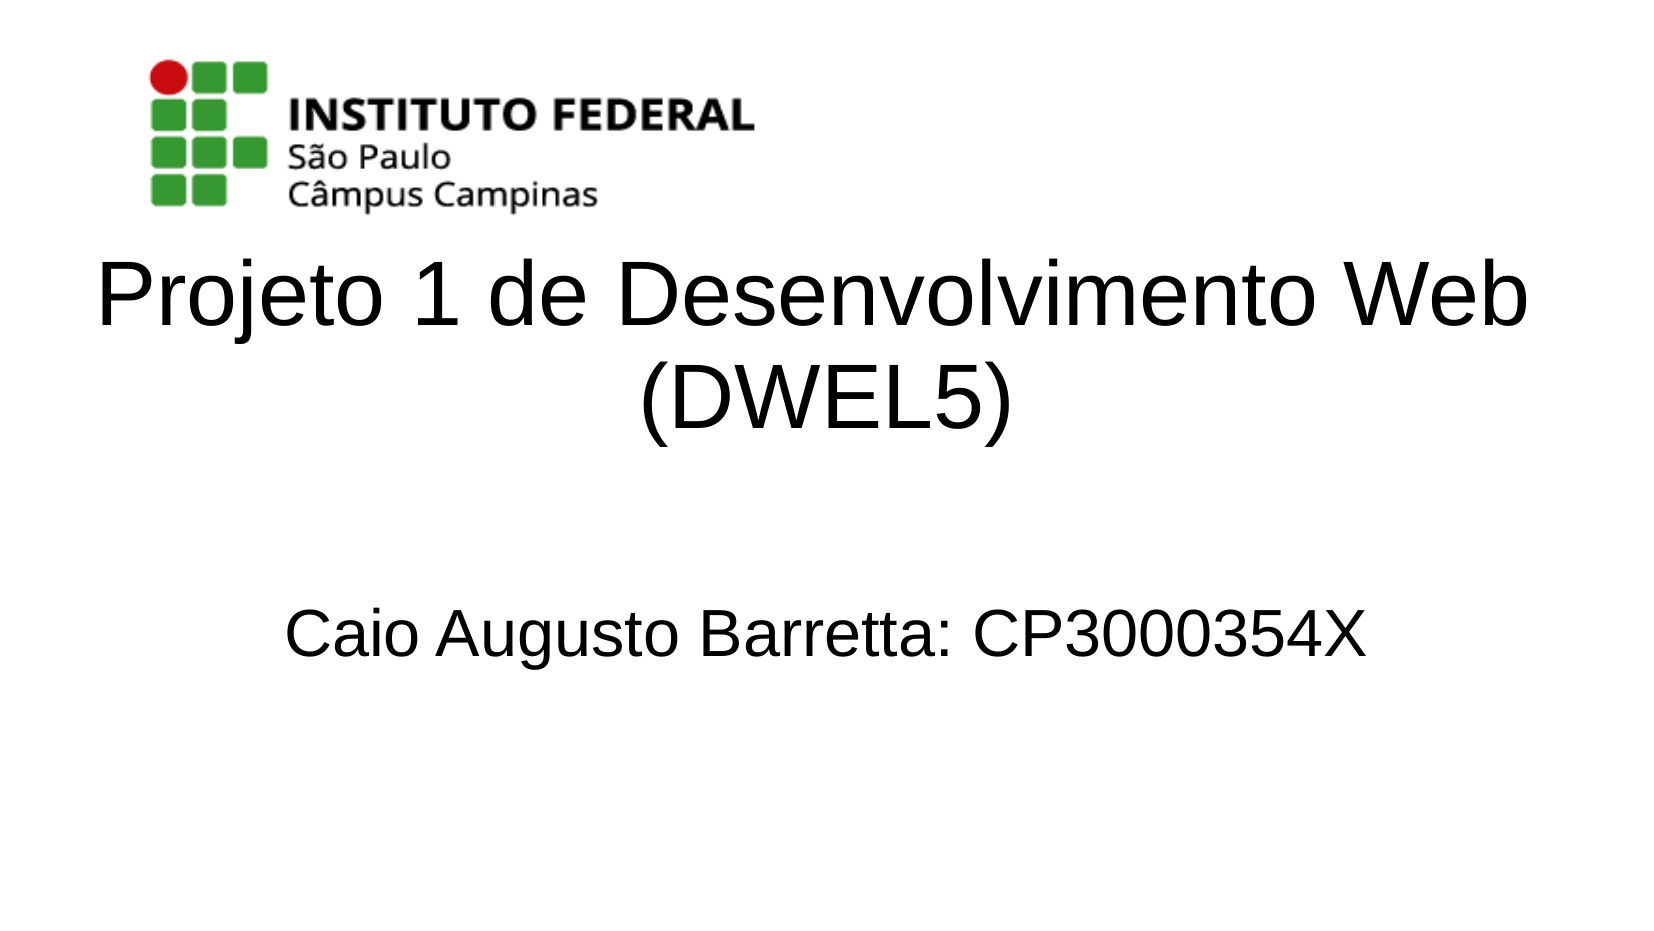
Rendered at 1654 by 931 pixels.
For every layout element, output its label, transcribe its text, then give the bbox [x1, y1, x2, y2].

subtitle Caio Augusto Barretta: CP3000354X [82, 510, 1571, 758]
title Projeto 1 de Desenvolvimento Web (DWEL5) [82, 242, 1571, 448]
picture [121, 22, 781, 241]
